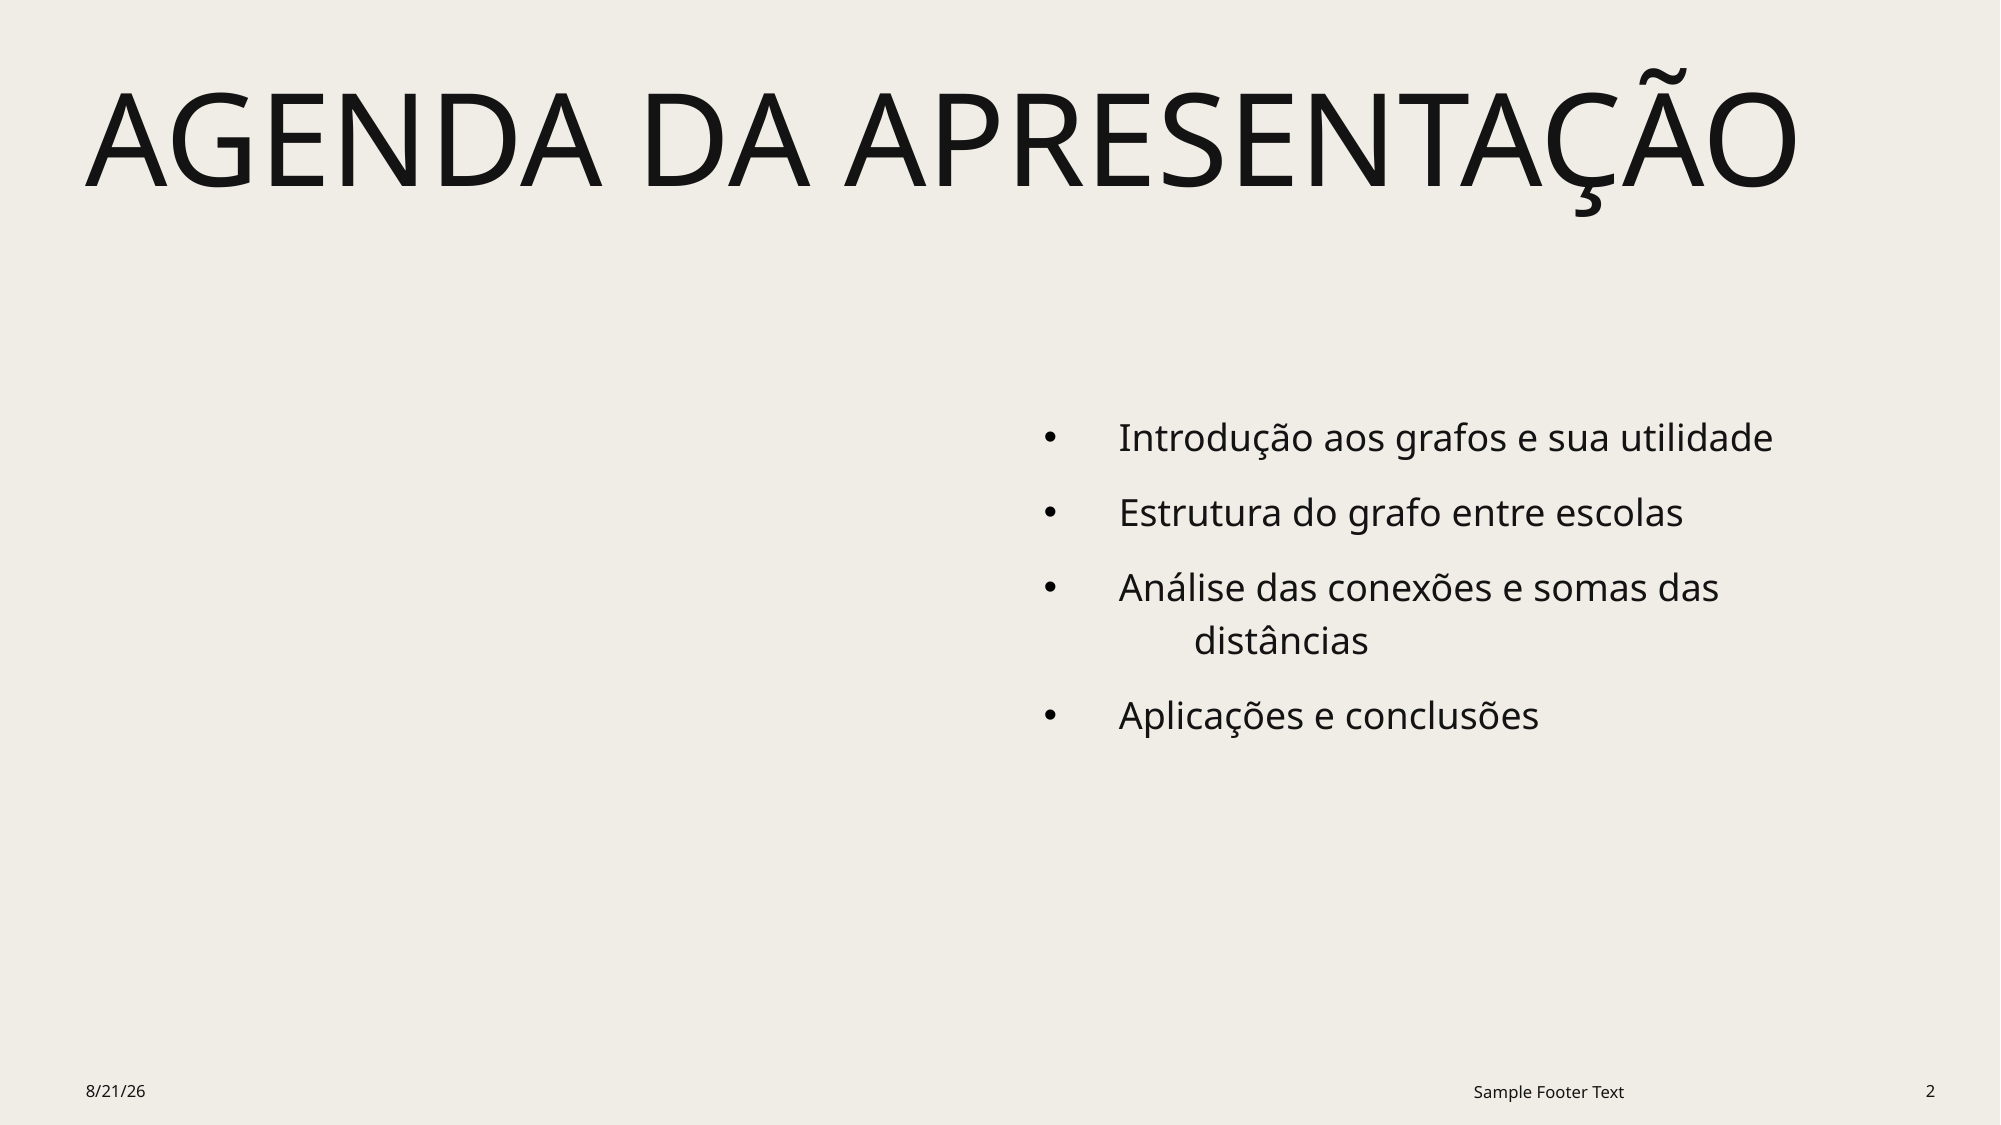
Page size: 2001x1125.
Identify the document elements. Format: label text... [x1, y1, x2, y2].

list Introdução aos grafos e sua utilidade Estrutura do grafo entre escolas Análise das conexões e somas das distâncias Aplicações e conclusões [1028, 397, 1883, 1031]
title Agenda da Apresentação [70, 67, 1883, 368]
text_box [1910, 1064, 1986, 1120]
text_box Sample Footer Text [1458, 1064, 1896, 1120]
text_box 12/2/25 [70, 1064, 537, 1120]
